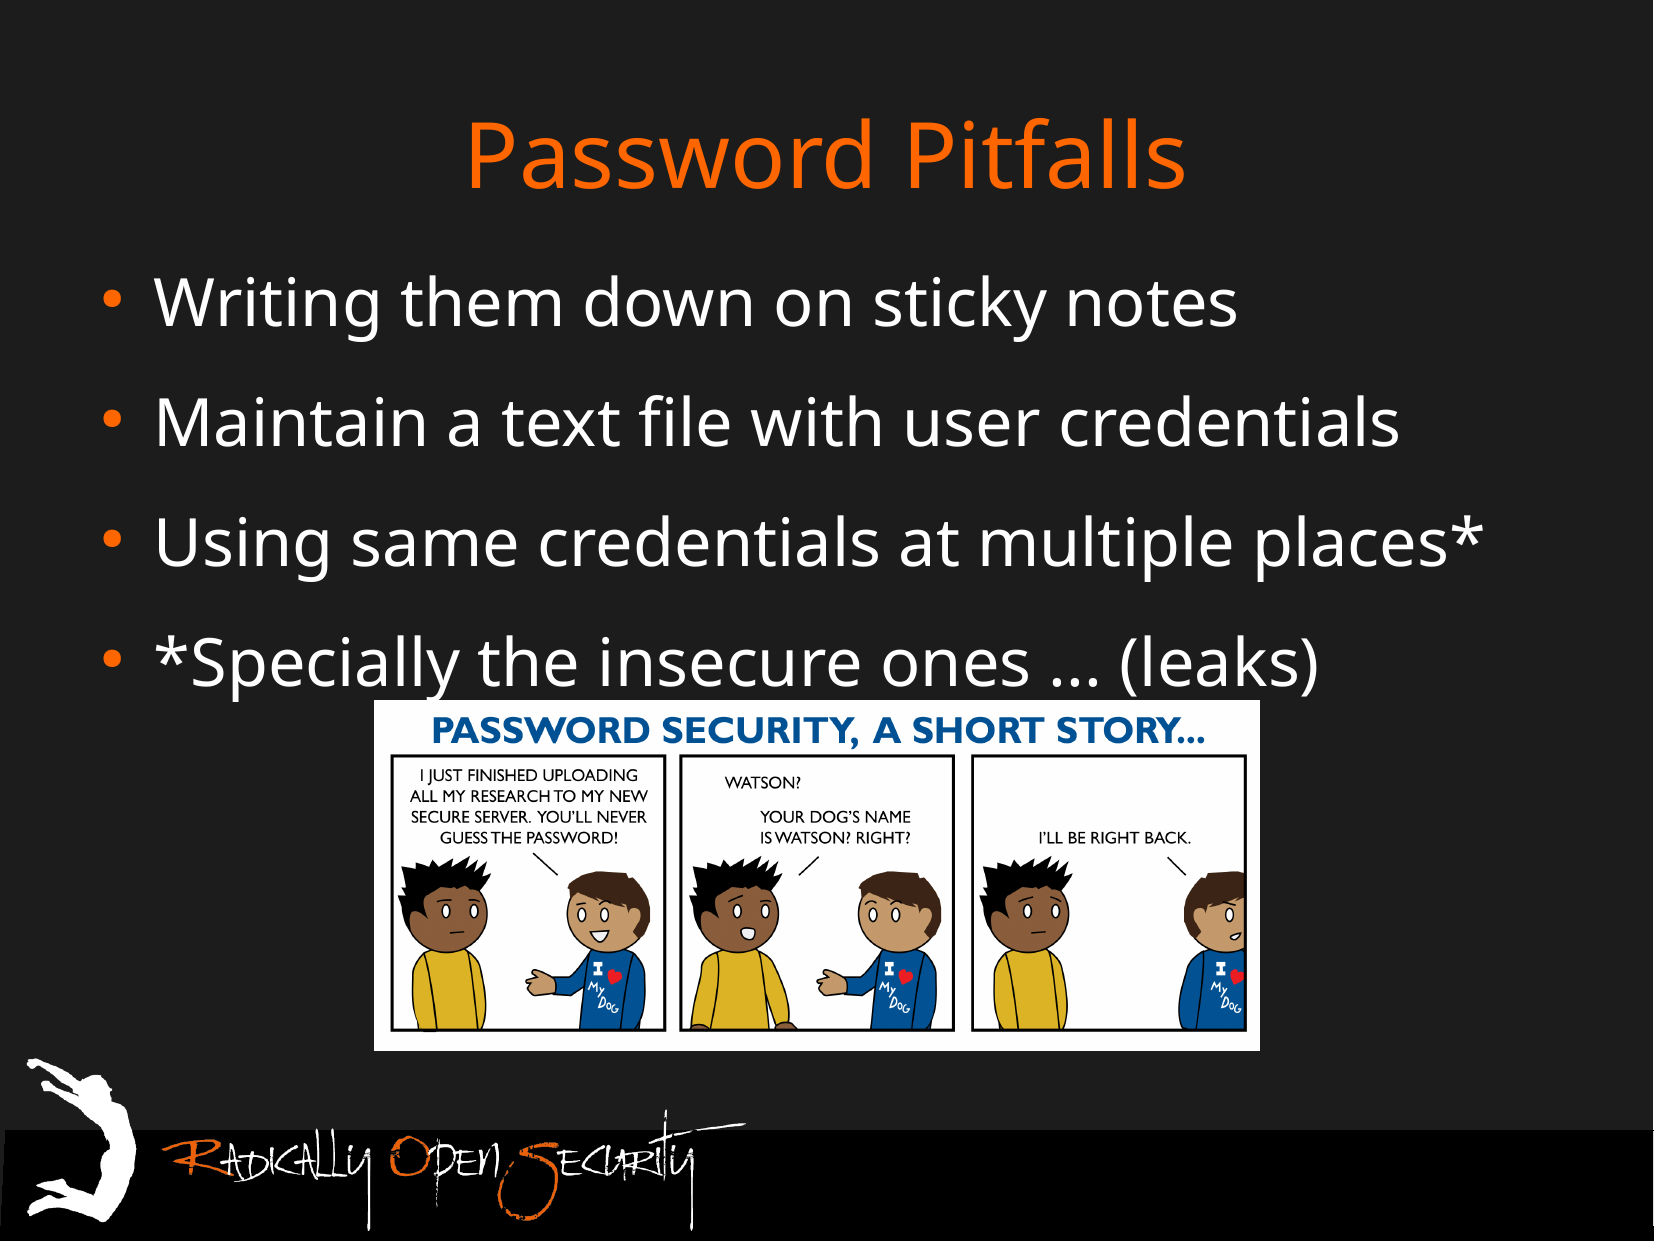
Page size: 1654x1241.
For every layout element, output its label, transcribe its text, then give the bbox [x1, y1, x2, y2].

title Password Pitfalls [82, 28, 1571, 278]
list Writing them down on sticky notes Maintain a text file with user credentials Using same credentials at multiple places* *Specially the insecure ones ... (leaks) [82, 254, 1506, 975]
picture [0, 700, 1260, 1241]
